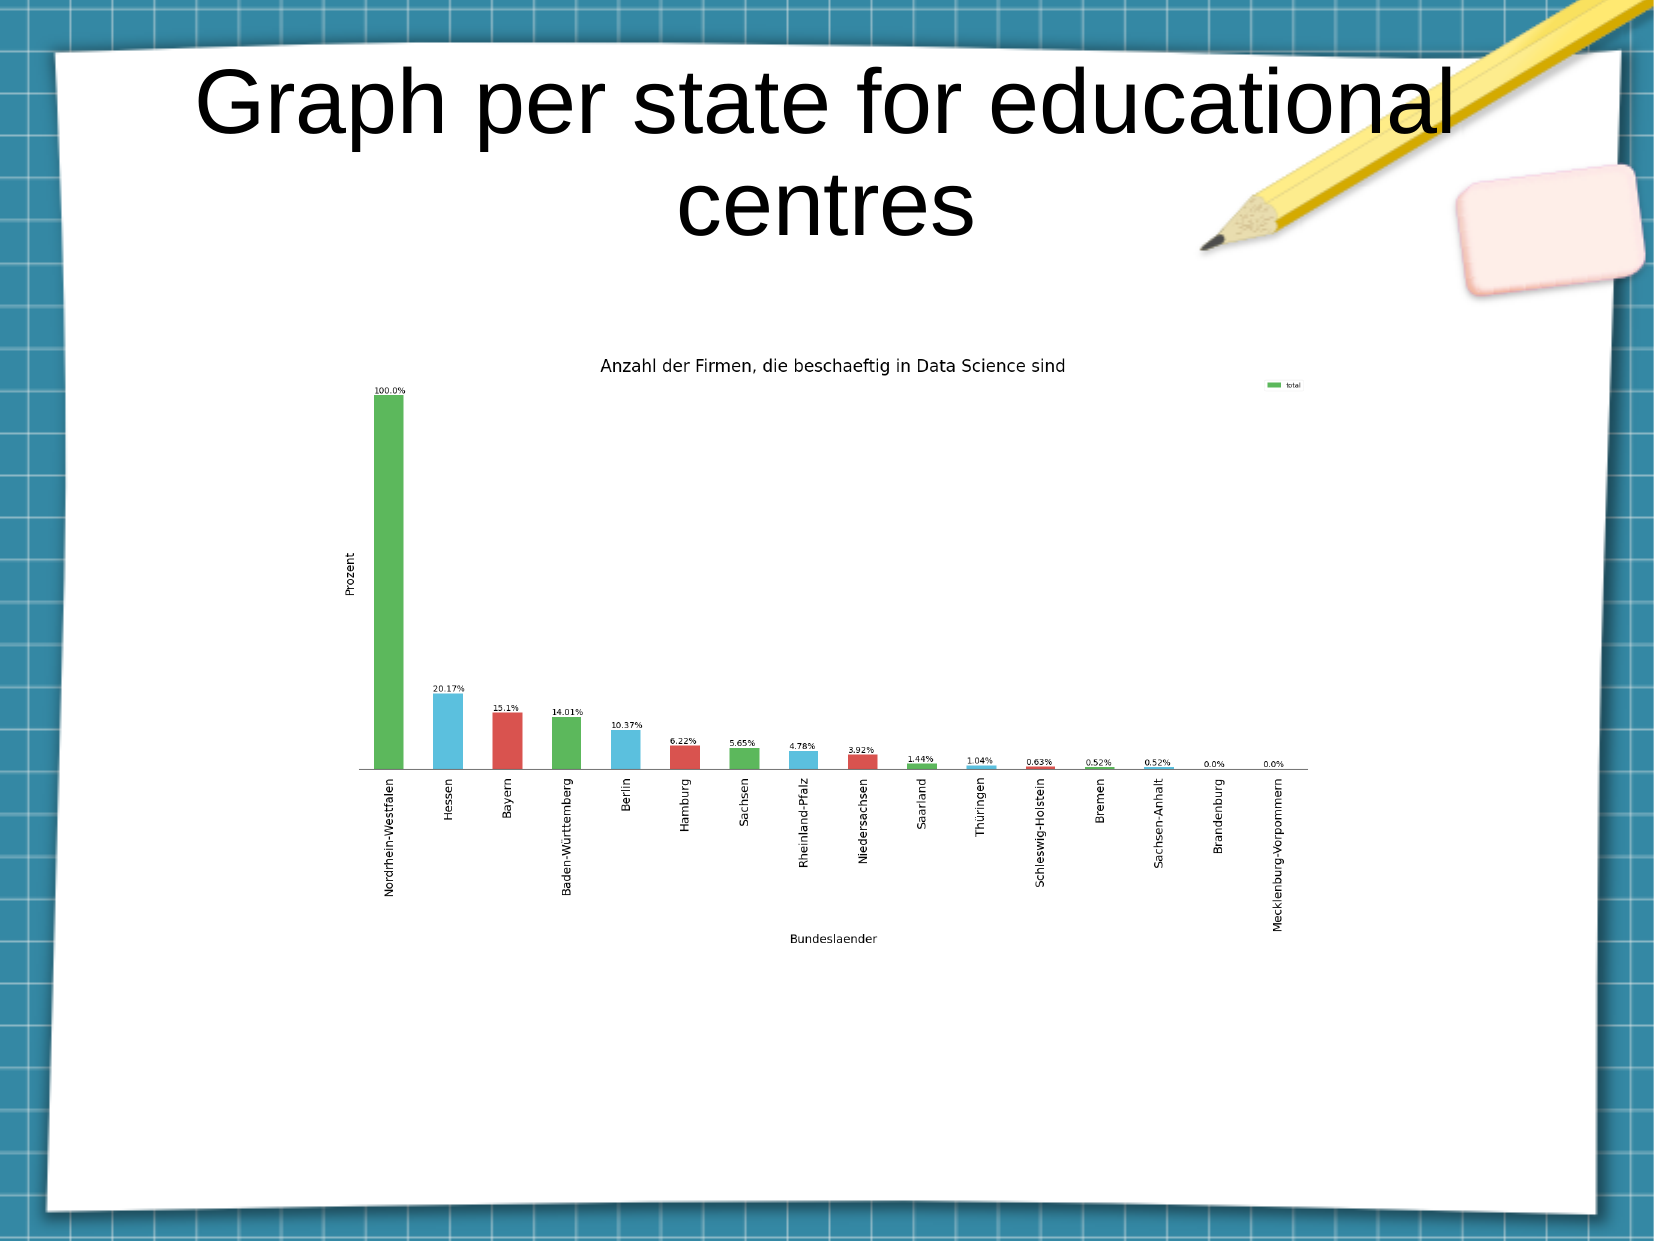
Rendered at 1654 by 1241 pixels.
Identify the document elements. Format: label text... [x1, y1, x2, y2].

picture [0, 0, 1654, 1241]
title Graph per state for educational centres [82, 49, 1571, 257]
